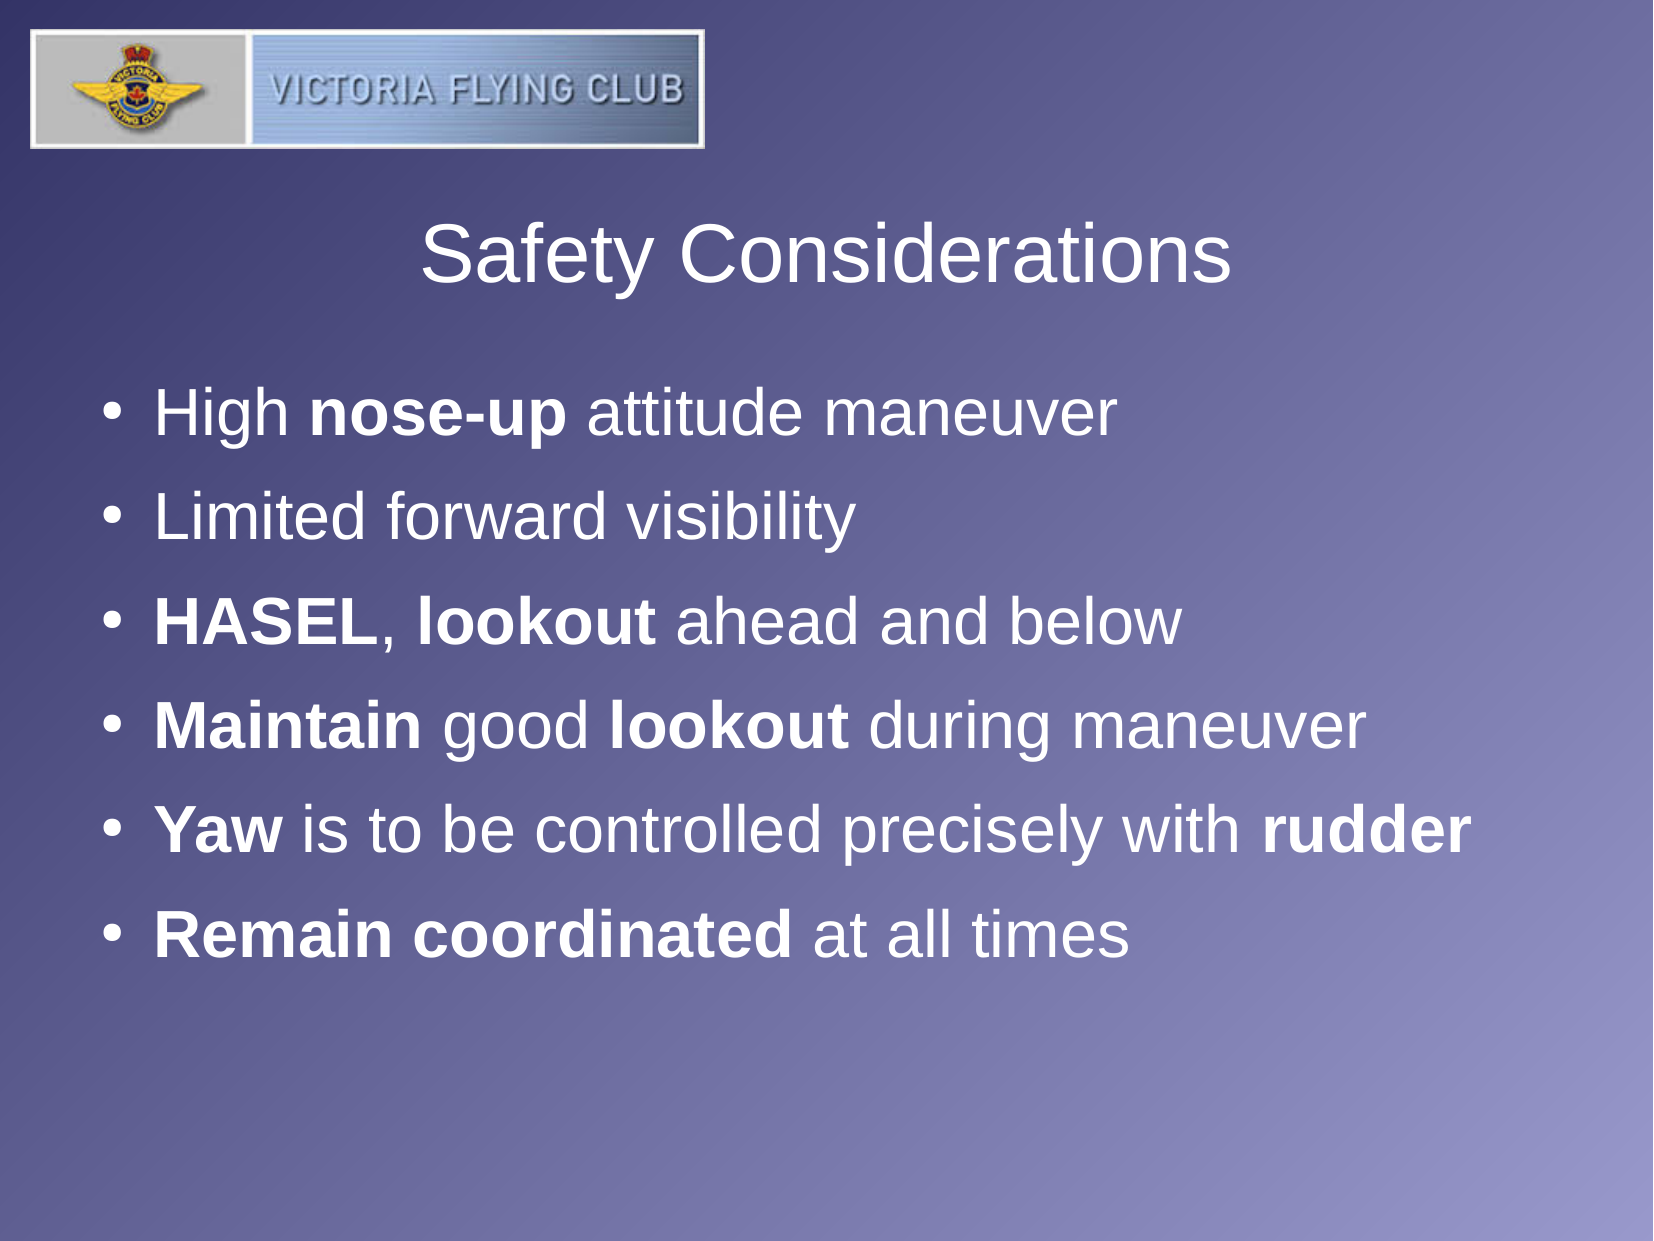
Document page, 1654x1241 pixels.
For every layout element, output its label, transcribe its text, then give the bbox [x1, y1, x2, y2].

list High nose-up attitude maneuver Limited forward visibility HASEL, lookout ahead and below Maintain good lookout during maneuver Yaw is to be controlled precisely with rudder Remain coordinated at all times [82, 375, 1571, 1095]
picture [30, 29, 705, 149]
title Safety Considerations [82, 150, 1571, 358]
